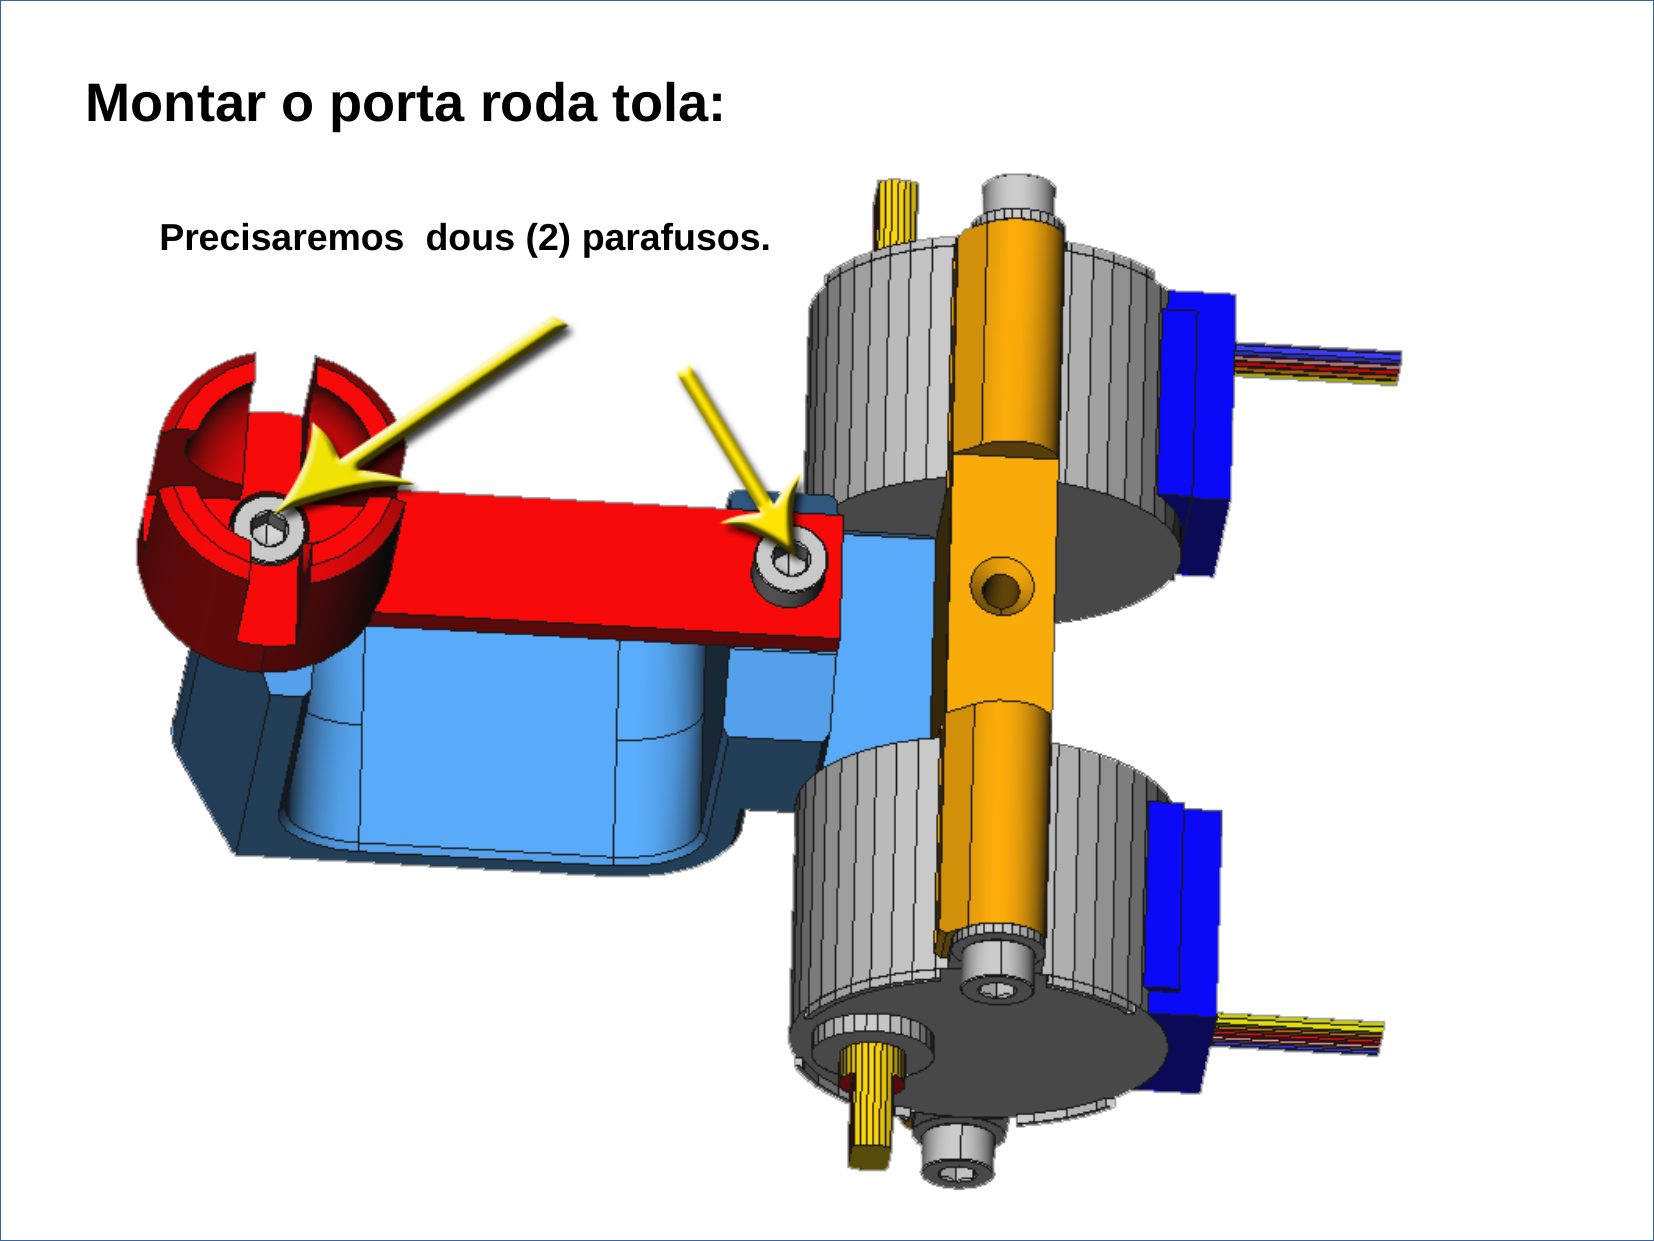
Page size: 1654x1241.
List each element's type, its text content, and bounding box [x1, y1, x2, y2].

picture [94, 141, 1476, 1223]
text_box Montar o porta roda tola: Precisaremos dous (2) parafusos. [70, 64, 1087, 1105]
